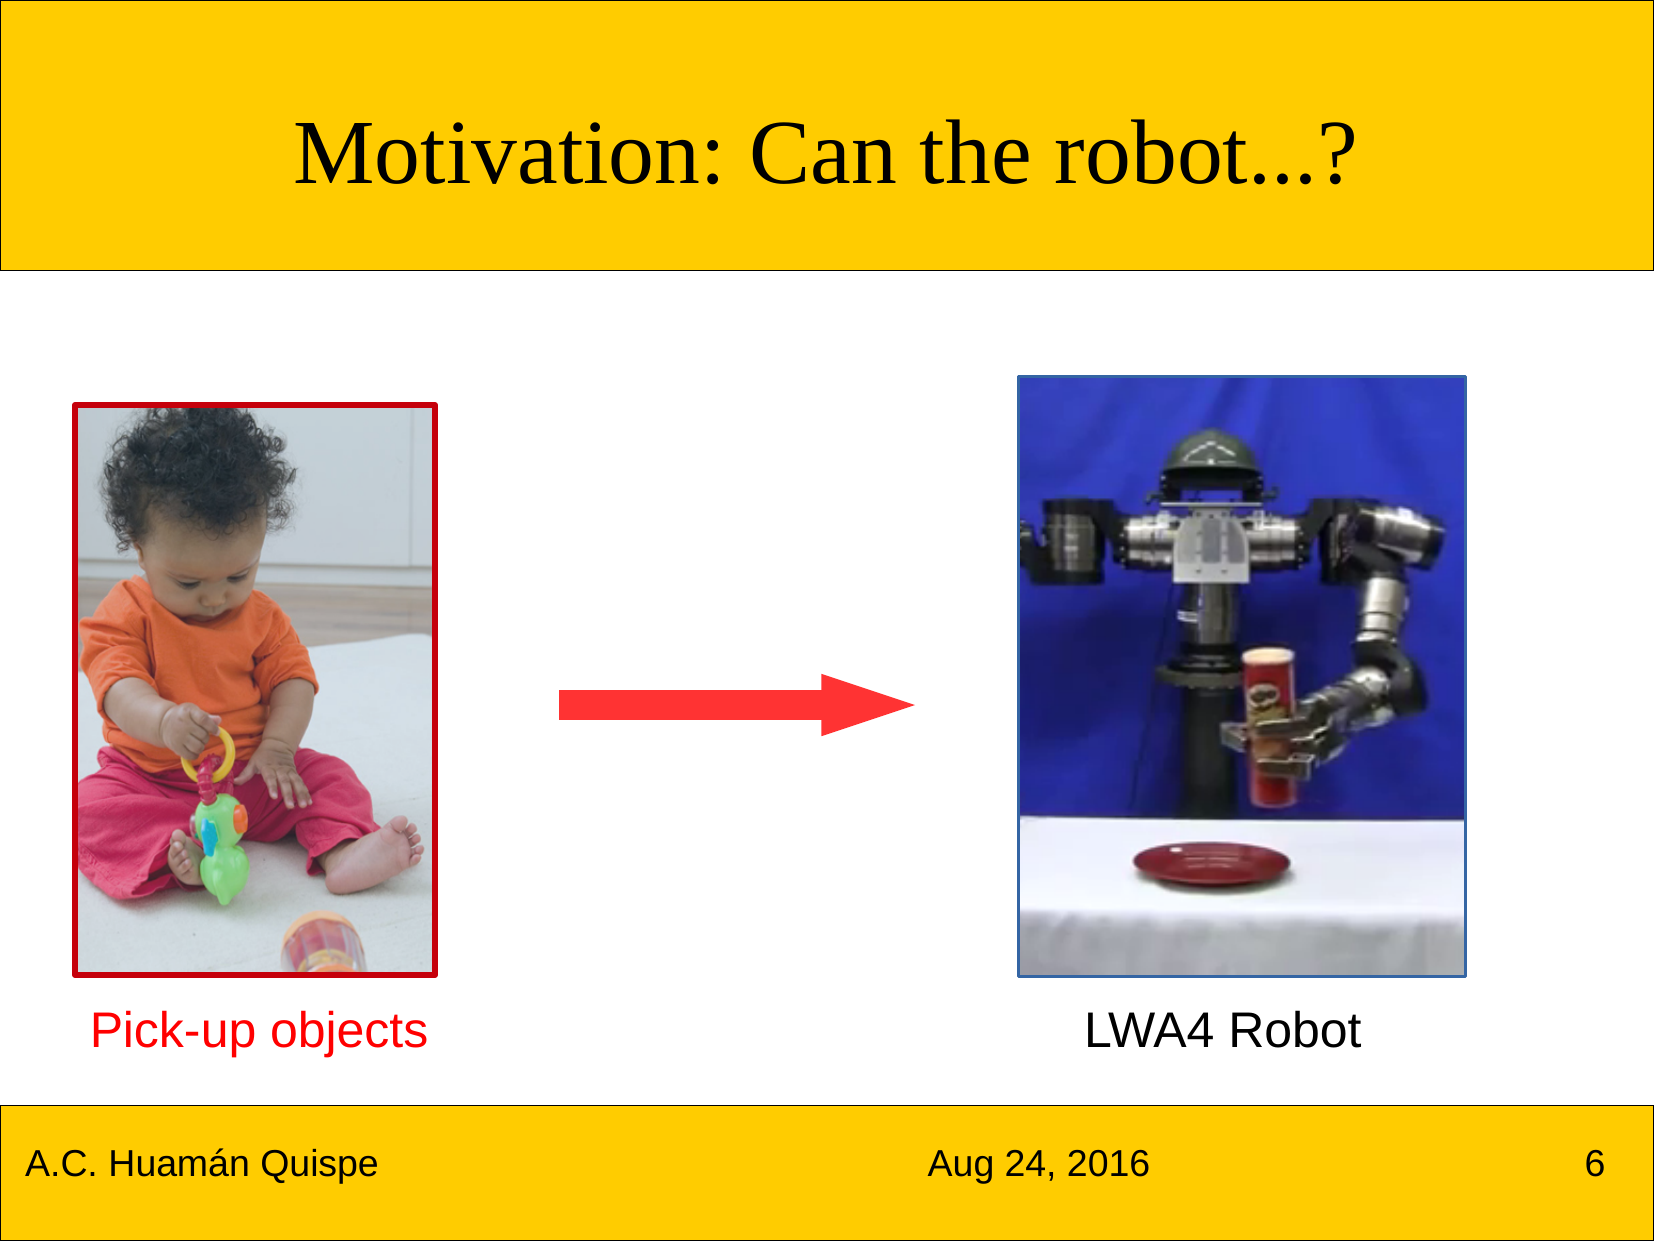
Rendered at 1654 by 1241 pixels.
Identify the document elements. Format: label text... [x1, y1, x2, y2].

picture [1020, 378, 1464, 976]
text_box [75, 405, 436, 976]
title Motivation: Can the robot...? [82, 49, 1571, 257]
text_box Pick-up objects LWA4 Robot [75, 994, 1606, 1066]
